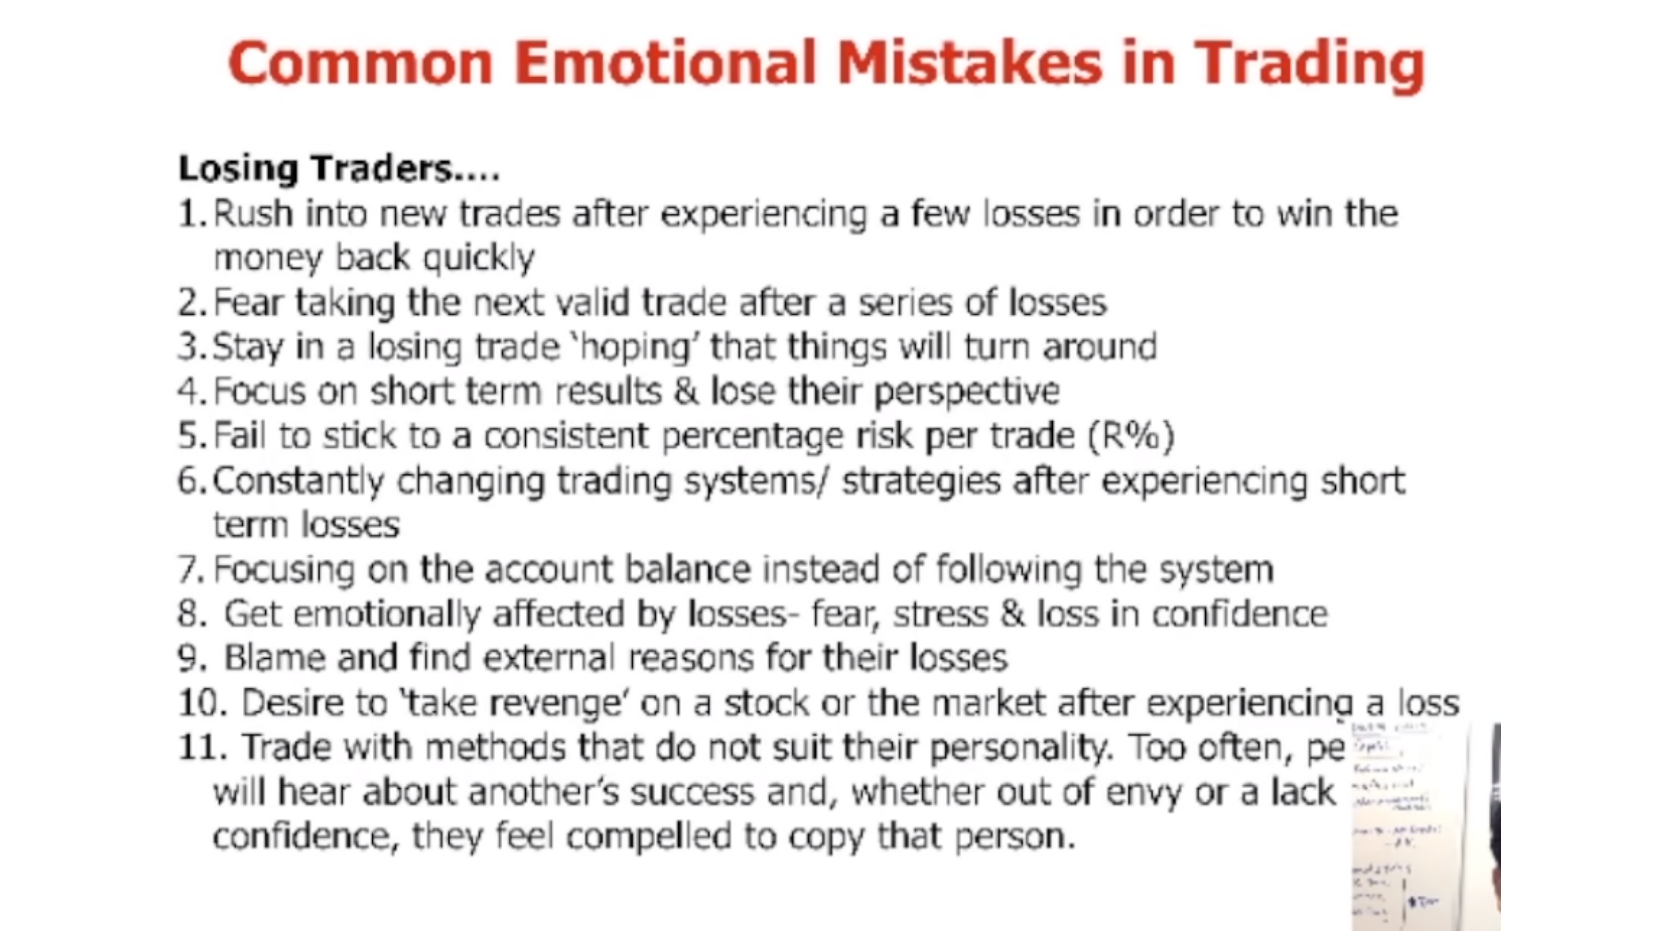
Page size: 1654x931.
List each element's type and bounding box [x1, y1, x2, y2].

picture [141, 0, 1501, 931]
